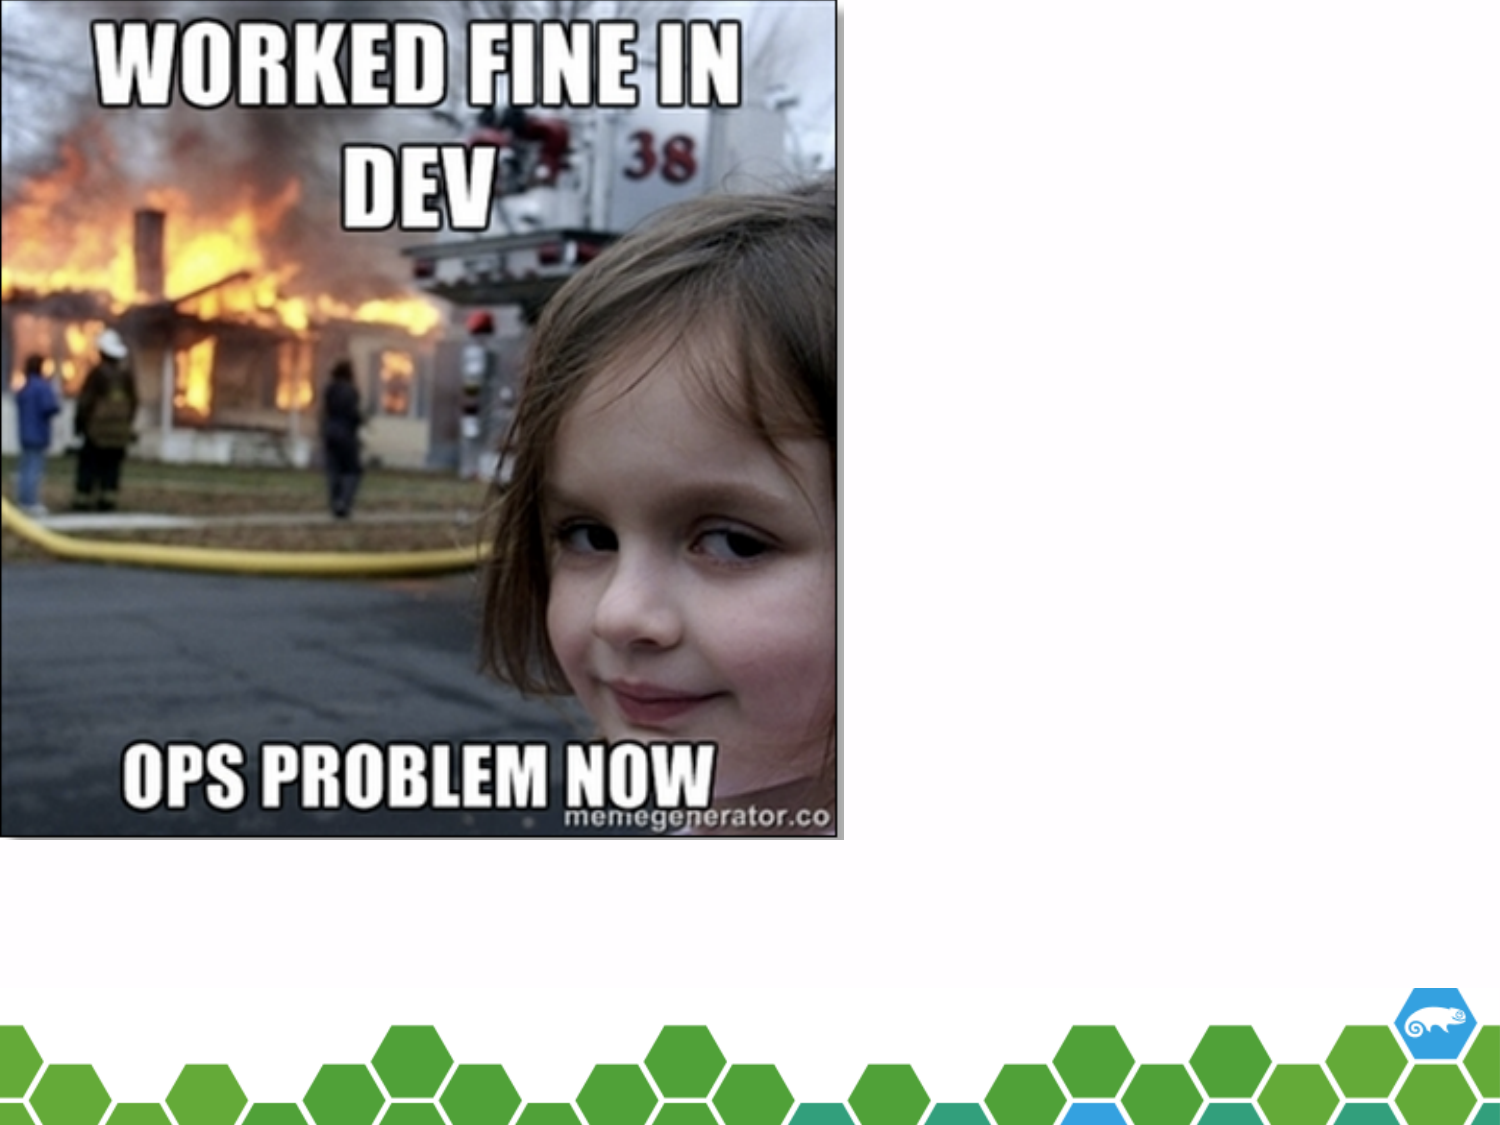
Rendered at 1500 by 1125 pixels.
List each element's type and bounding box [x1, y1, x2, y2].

picture [0, 0, 844, 840]
picture [0, 988, 1500, 1125]
